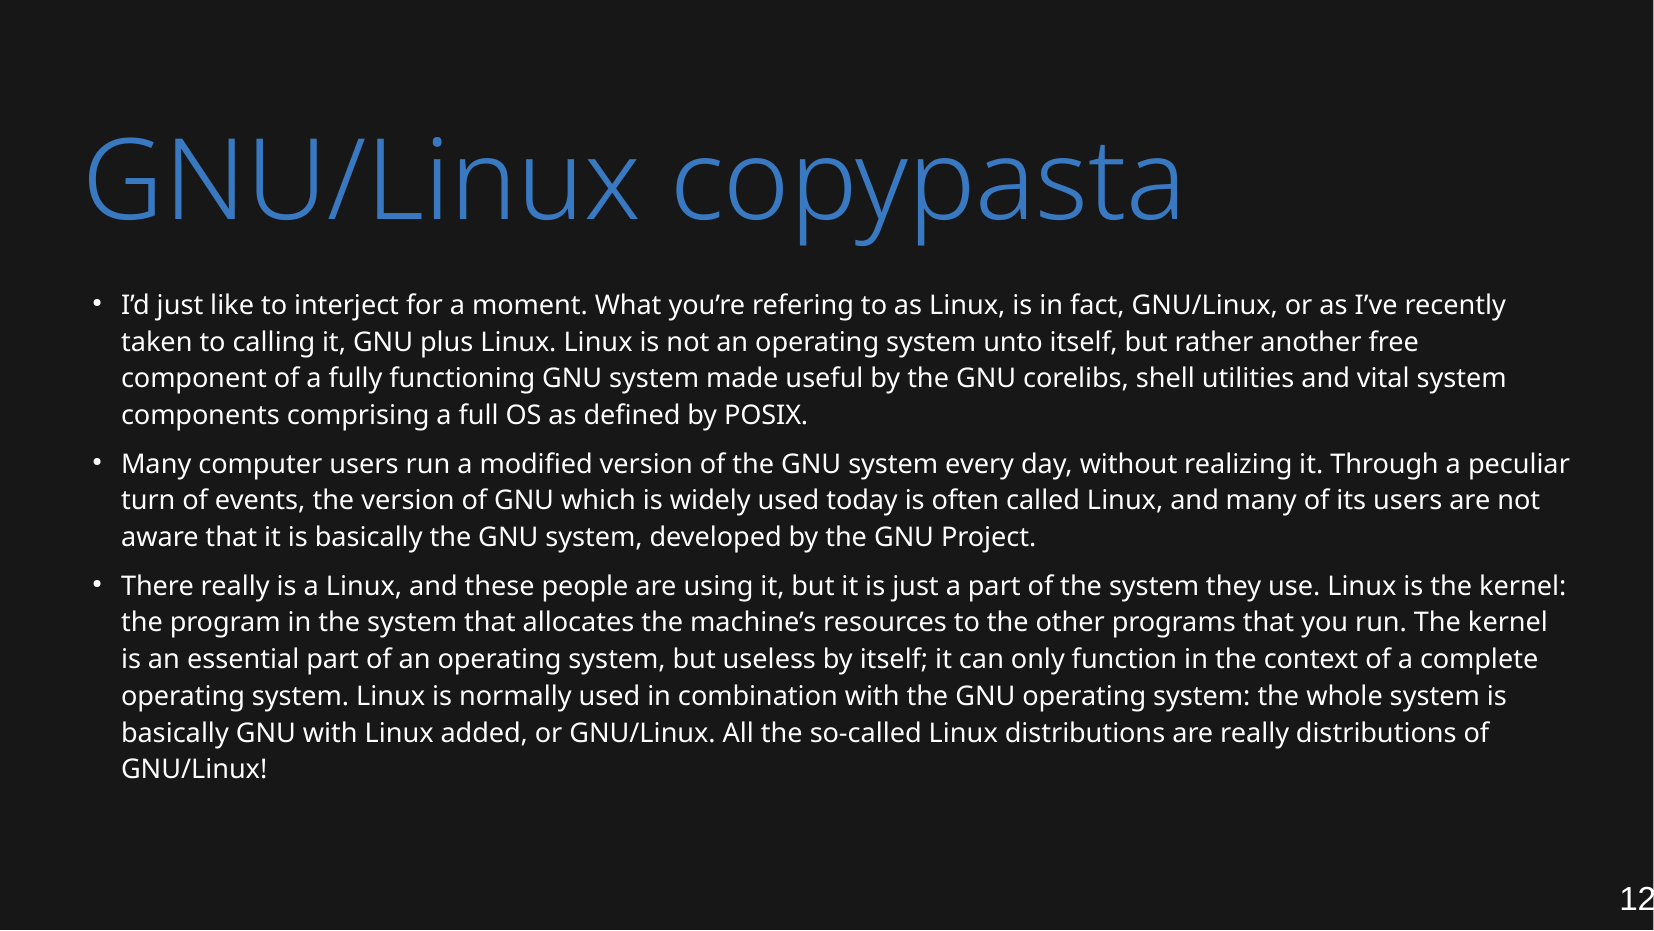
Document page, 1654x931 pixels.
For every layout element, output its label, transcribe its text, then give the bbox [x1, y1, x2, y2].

text_box <number> [1604, 873, 1654, 929]
title GNU/Linux copypasta [82, 60, 1654, 253]
list I’d just like to interject for a moment. What you’re refering to as Linux, is in fact, GNU/Linux, or as I’ve recently taken to calling it, GNU plus Linux. Linux is not an operating system unto itself, but rather another free component of a fully functioning GNU system made useful by the GNU corelibs, shell utilities and vital system components comprising a full OS as defined by POSIX. Many computer users run a modified version of the GNU system every day, without realizing it. Through a peculiar turn of events, the version of GNU which is widely used today is often called Linux, and many of its users are not aware that it is basically the GNU system, developed by the GNU Project. There really is a Linux, and these people are using it, but it is just a part of the system they use. Linux is the kernel: the program in the system that allocates the machine’s resources to the other programs that you run. The kernel is an essential part of an operating system, but useless by itself; it can only function in the context of a complete operating system. Linux is normally used in combination with the GNU operating system: the whole system is basically GNU with Linux added, or GNU/Linux. All the so-called Linux distributions are really distributions of GNU/Linux! [82, 285, 1571, 795]
